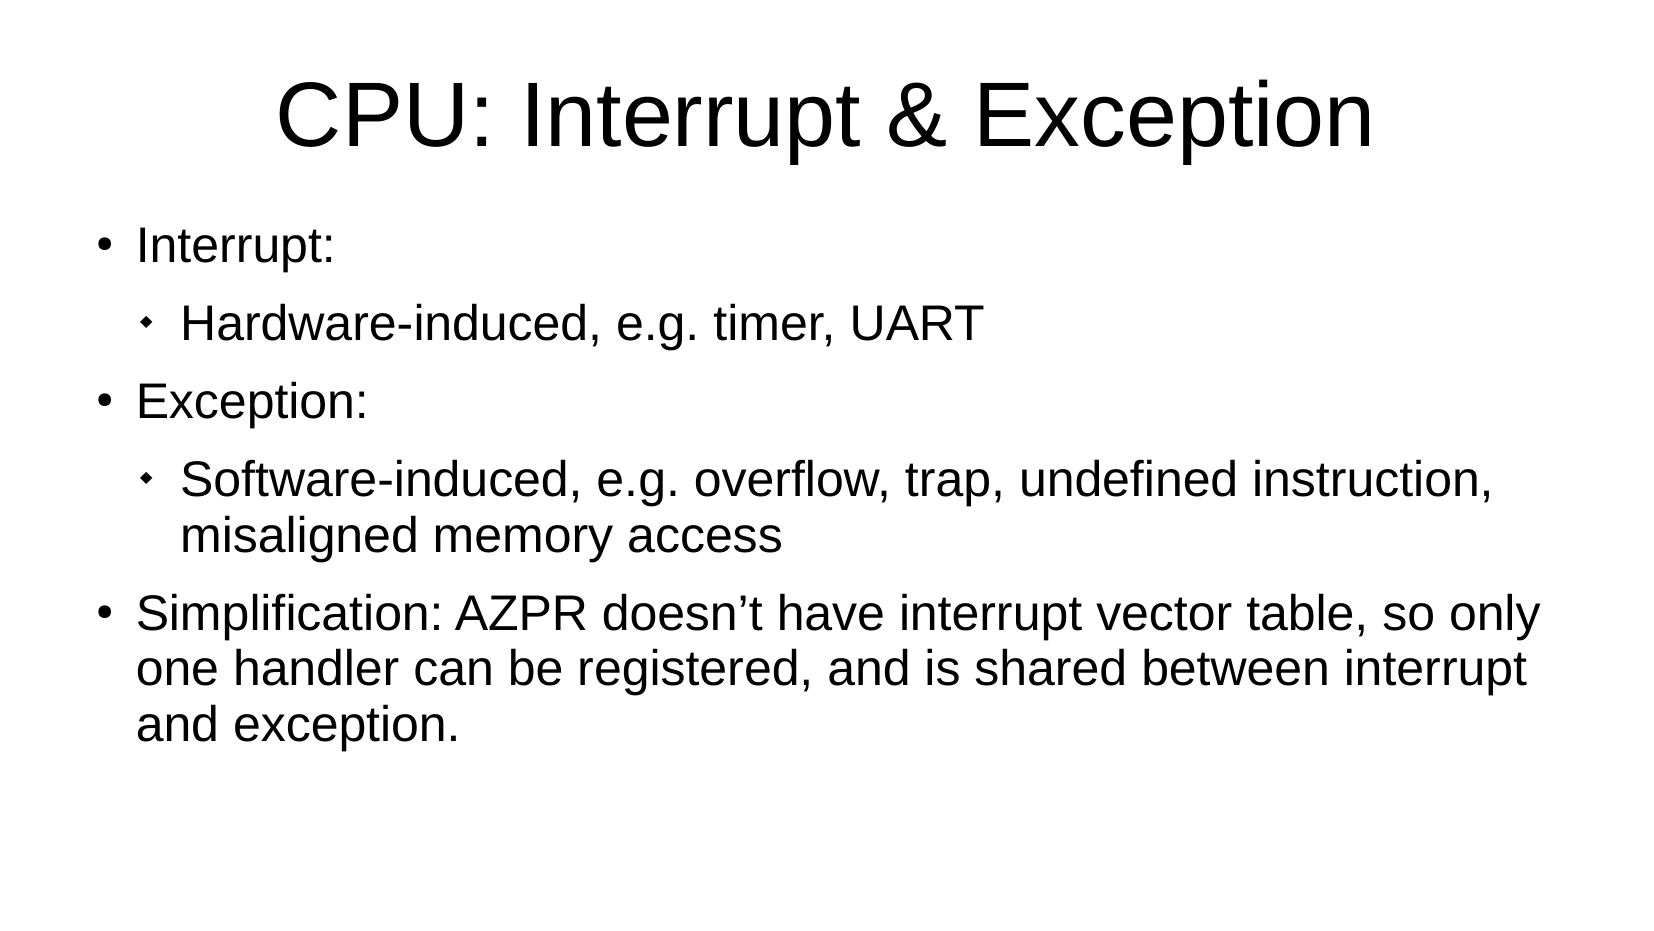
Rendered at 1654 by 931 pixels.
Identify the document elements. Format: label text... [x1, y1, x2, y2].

list Interrupt: Hardware-induced, e.g. timer, UART Exception: Software-induced, e.g. overflow, trap, undefined instruction, misaligned memory access Simplification: AZPR doesn’t have interrupt vector table, so only one handler can be registered, and is shared between interrupt and exception. [82, 217, 1571, 758]
title CPU: Interrupt & Exception [82, 37, 1571, 193]
